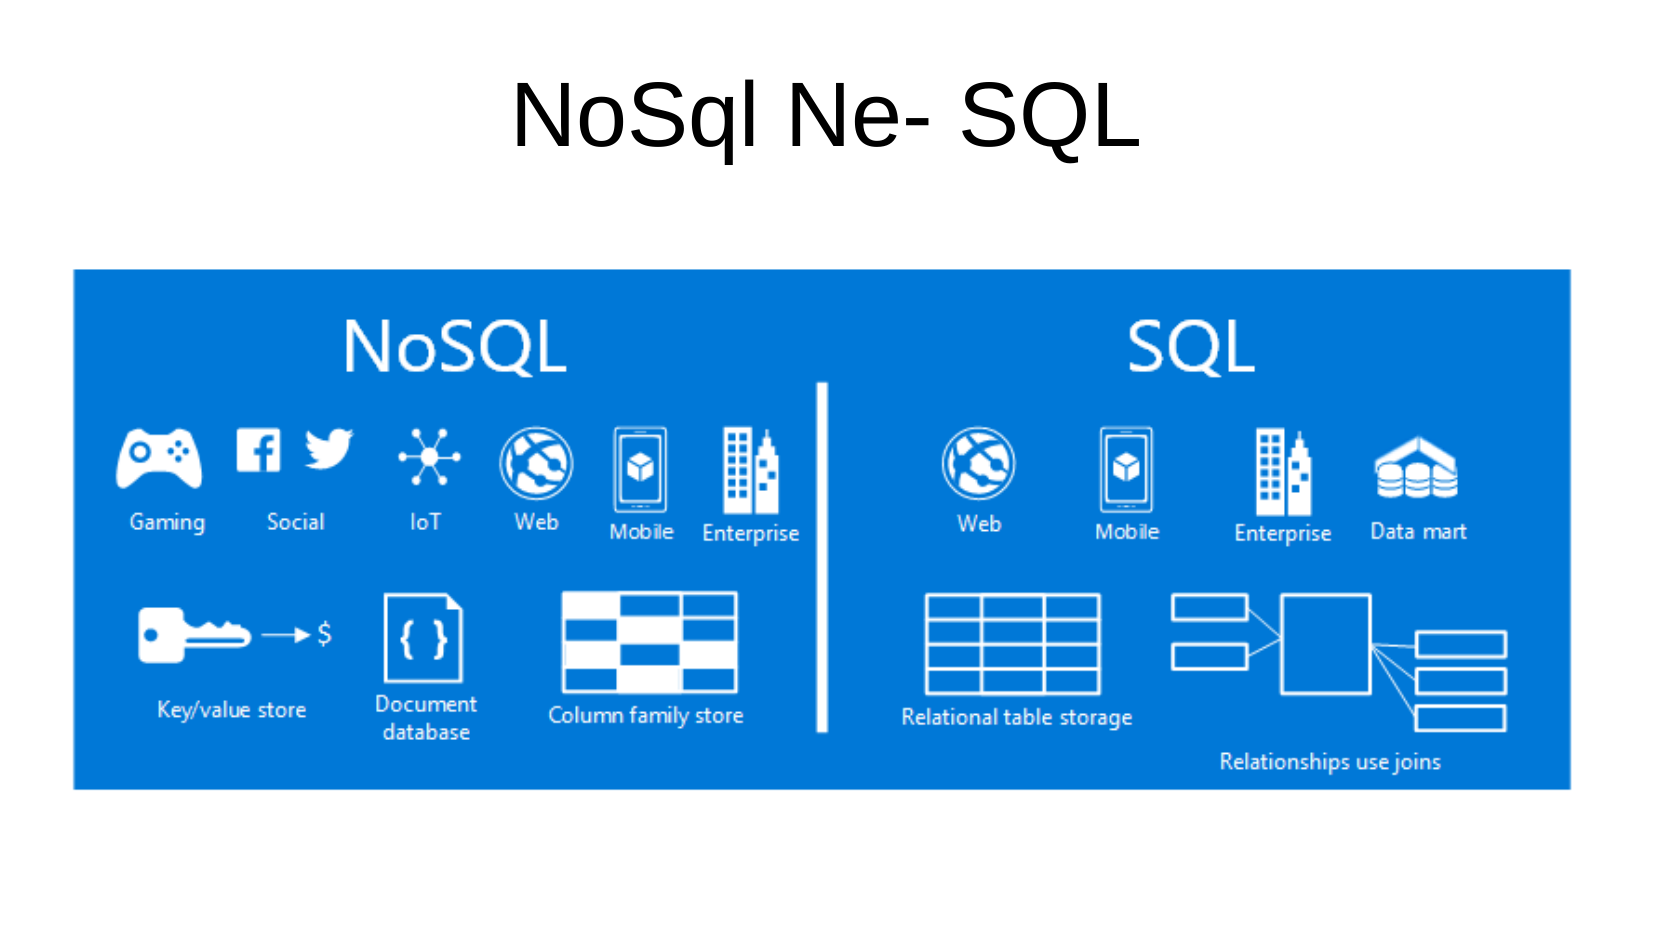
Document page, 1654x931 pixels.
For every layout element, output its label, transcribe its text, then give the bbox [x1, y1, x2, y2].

title NoSql Ne- SQL [82, 37, 1571, 193]
picture [68, 268, 1577, 792]
